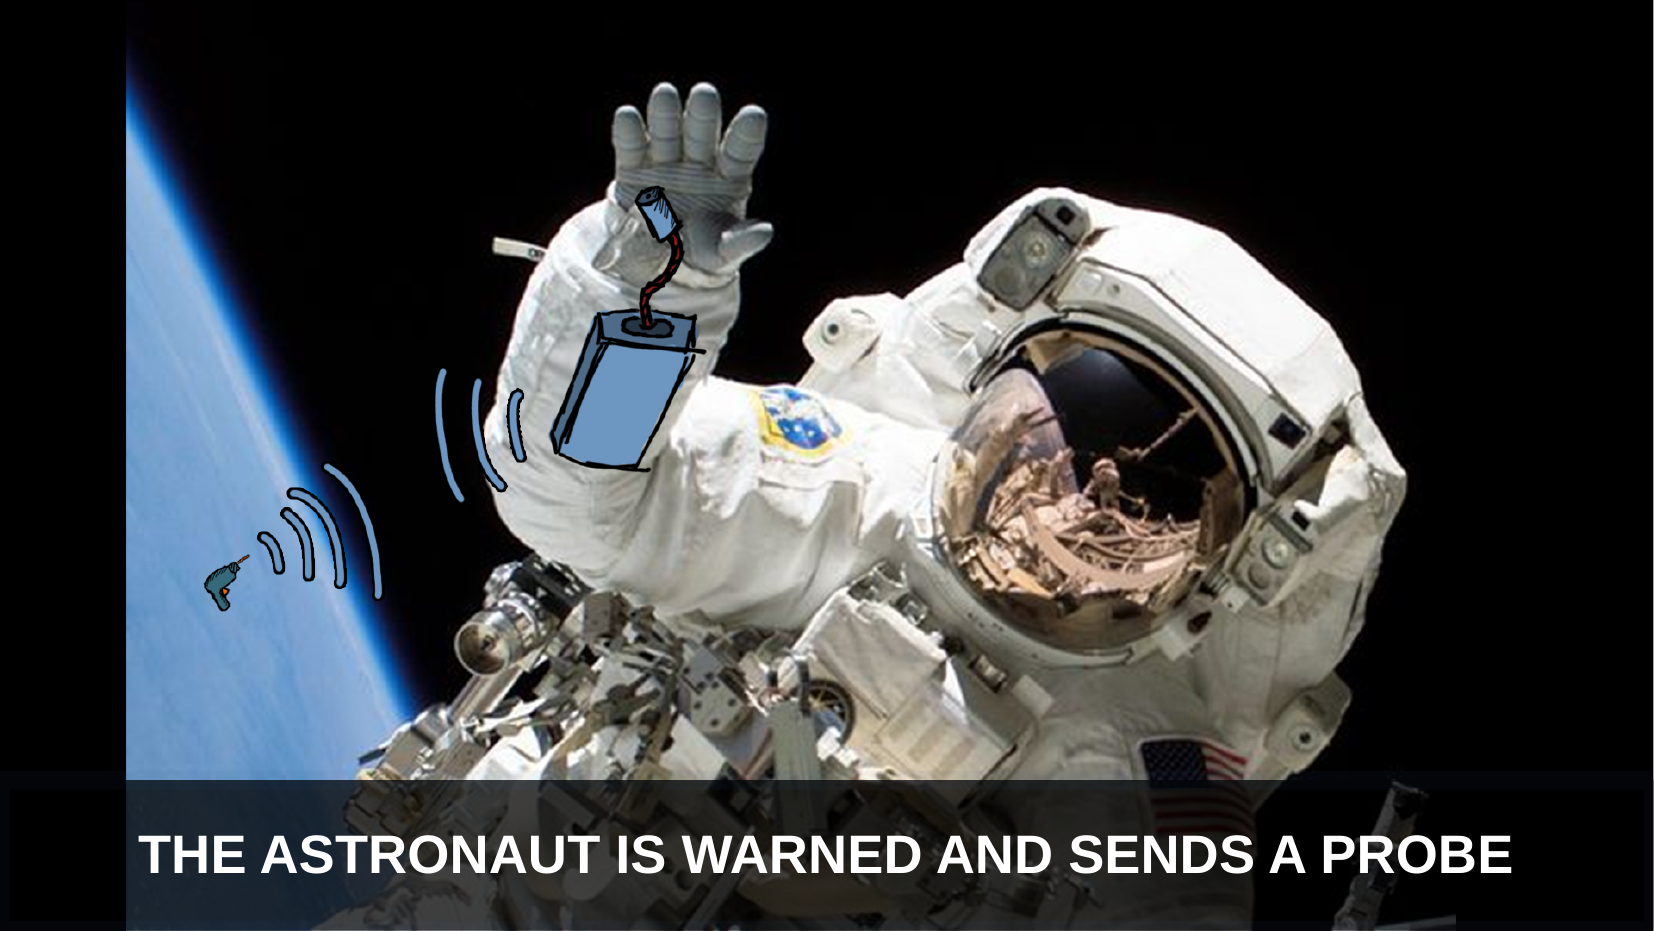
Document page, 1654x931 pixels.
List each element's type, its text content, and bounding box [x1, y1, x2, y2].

text_box THE ASTRONAUT IS WARNED AND SENDS A PROBE [0, 780, 1654, 931]
picture [0, 0, 1654, 780]
